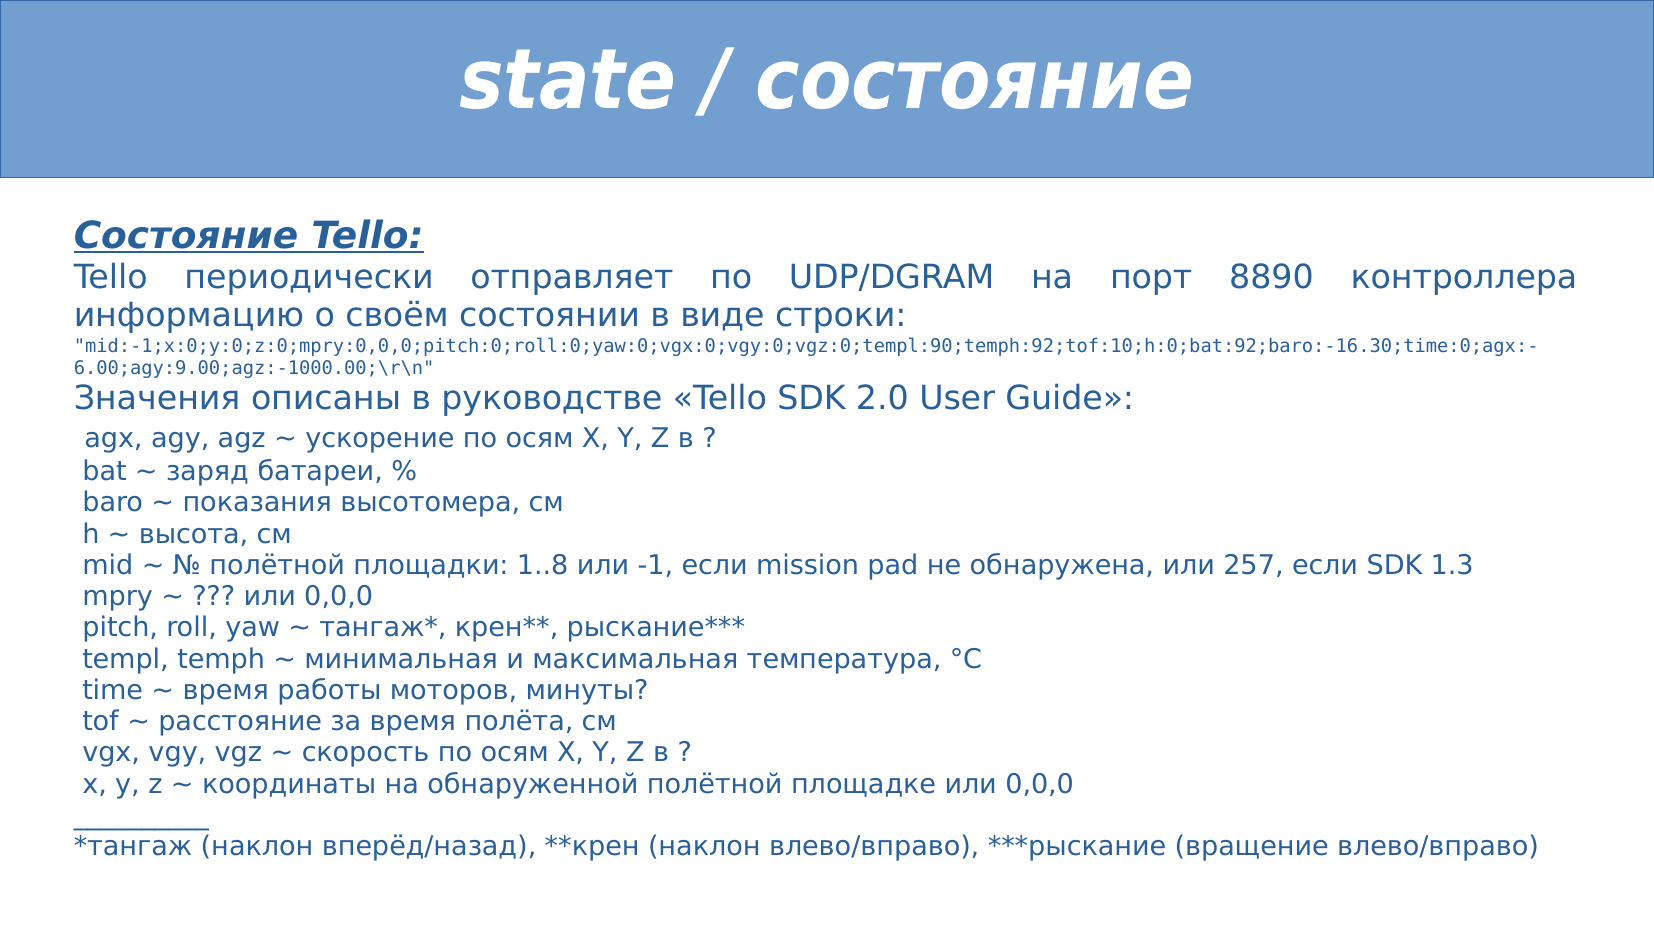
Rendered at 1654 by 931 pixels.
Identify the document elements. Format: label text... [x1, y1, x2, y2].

text_box state / состояние [11, 23, 1642, 178]
text_box [0, 0, 1654, 178]
text_box Состояние Tello: Tello периодически отправляет по UDP/DGRAM на порт 8890 контроллера информацию о своём состоянии в виде строки: "mid:-1;x:0;y:0;z:0;mpry:0,0,0;pitch:0;roll:0;yaw:0;vgx:0;vgy:0;vgz:0;templ:90;temph:92;tof:10;h:0;bat:92;baro:-16.30;time:0;agx:-6.00;agy:9.00;agz:-1000.00;\r\n" Значения описаны в руководстве «Tello SDK 2.0 User Guide»: agx, agy, agz ~ ускорение по осям X, Y, Z в ? bat ~ заряд батареи, % baro ~ показания высотомера, см h ~ высота, см mid ~ № полётной площадки: 1..8 или -1, если mission pad не обнаружена, или 257, если SDK 1.3 mpry ~ ??? или 0,0,0 pitch, roll, yaw ~ тангаж*, крен**, рыскание*** templ, temph ~ минимальная и максимальная температура, °C time ~ время работы моторов, минуты? tof ~ расстояние за время полёта, см vgx, vgy, vgz ~ скорость по осям X, Y, Z в ? x, y, z ~ координаты на обнаруженной полётной площадке или 0,0,0 __________ *тангаж (наклон вперёд/назад), **крен (наклон влево/вправо), ***рыскание (вращение влево/вправо) [59, 206, 1595, 870]
